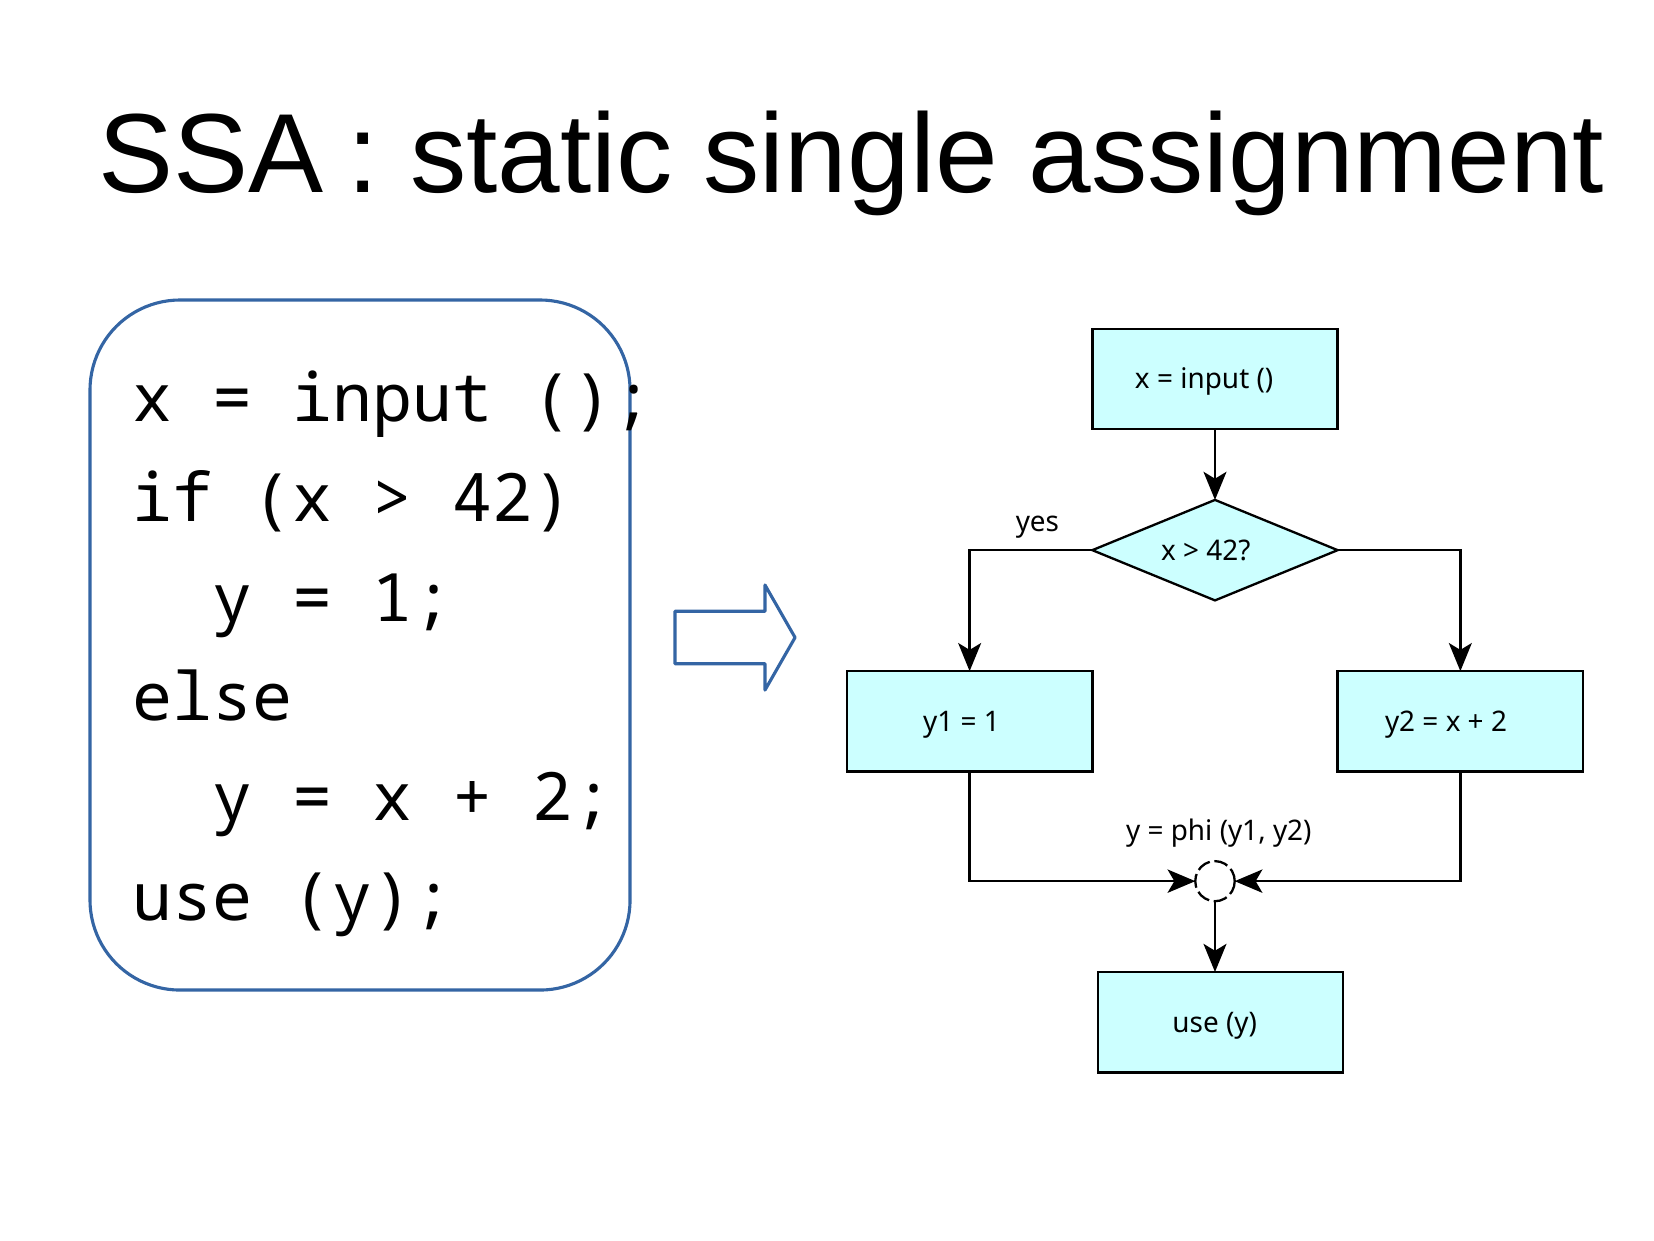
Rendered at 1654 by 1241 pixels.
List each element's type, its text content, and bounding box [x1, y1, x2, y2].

title SSA : static single assignment [82, 49, 1621, 257]
text_box [675, 585, 796, 691]
picture [810, 291, 1621, 1111]
text_box x = input (); if (x > 42) y = 1; else y = x + 2; use (y); [90, 300, 631, 991]
